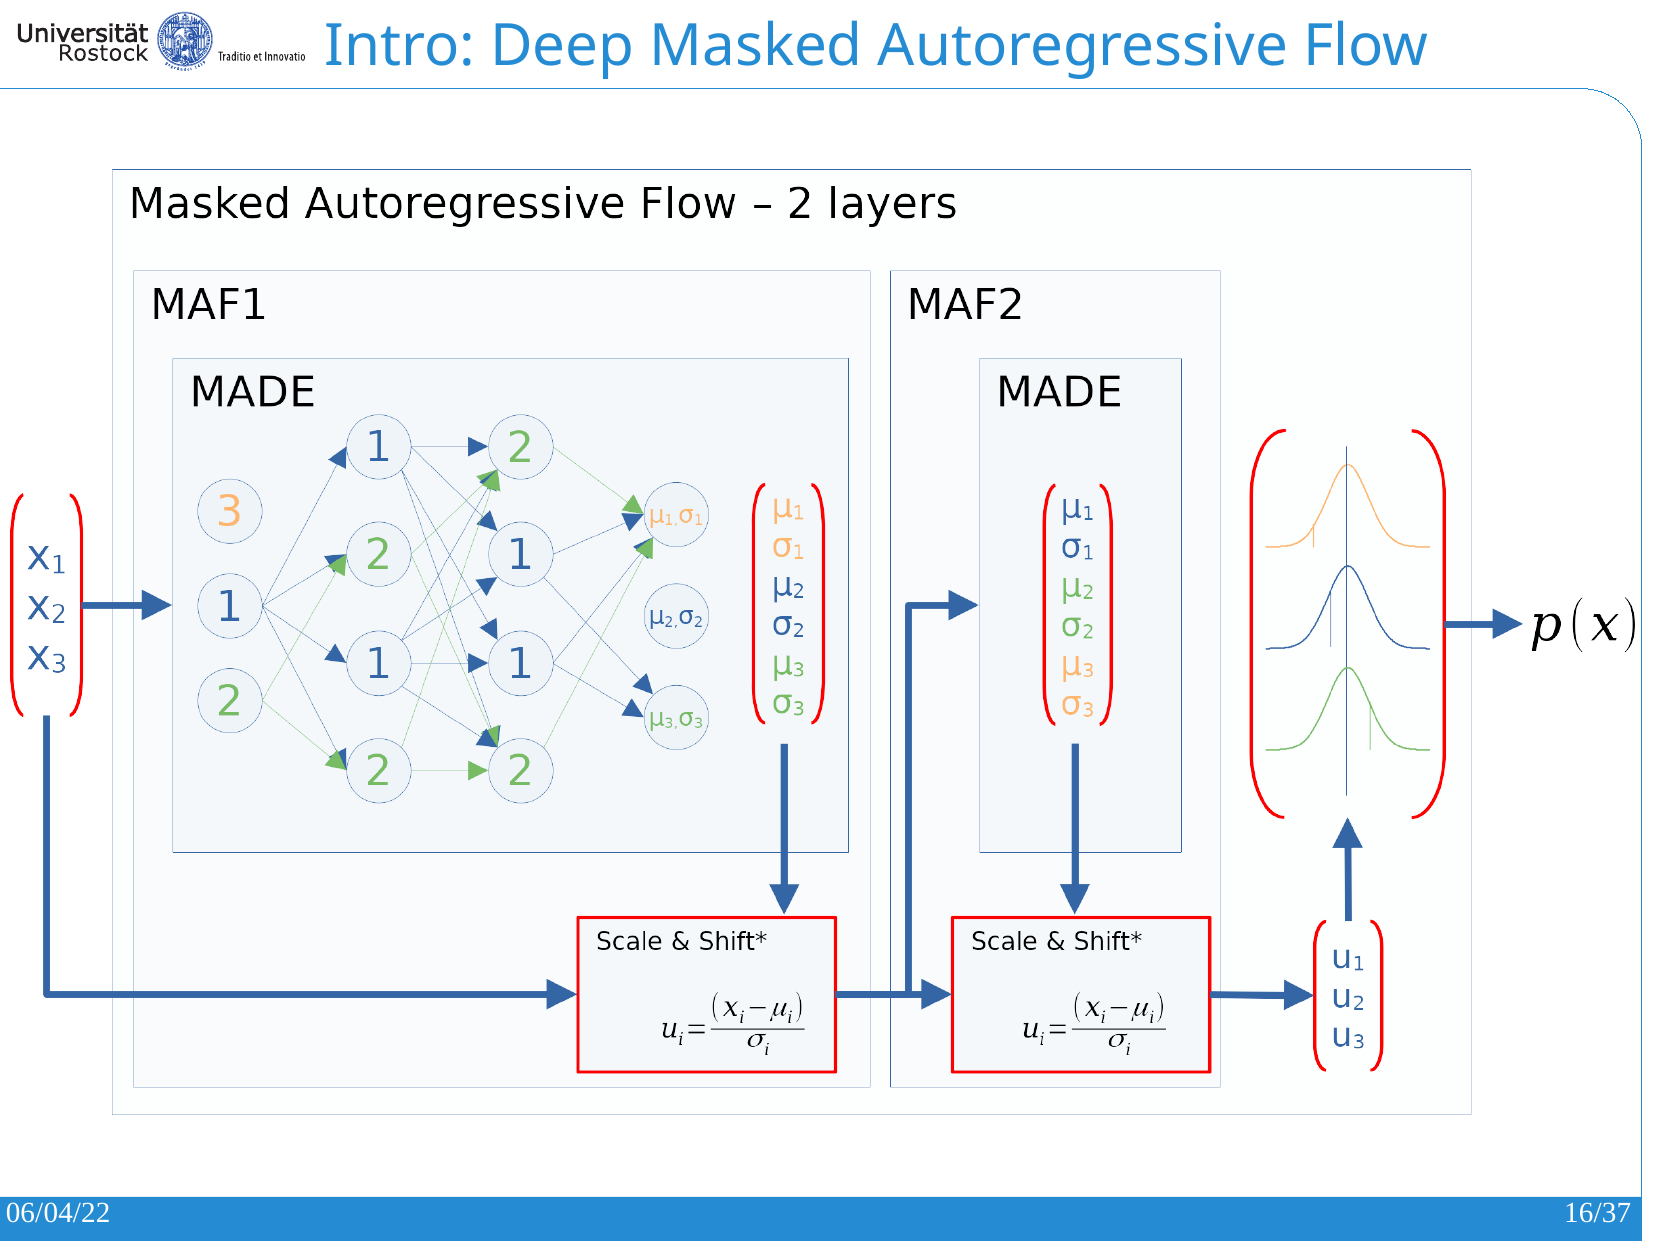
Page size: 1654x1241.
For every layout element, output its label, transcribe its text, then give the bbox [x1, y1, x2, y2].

picture [0, 94, 1642, 1187]
title Intro: Deep Masked Autoregressive Flow [324, 8, 1571, 77]
